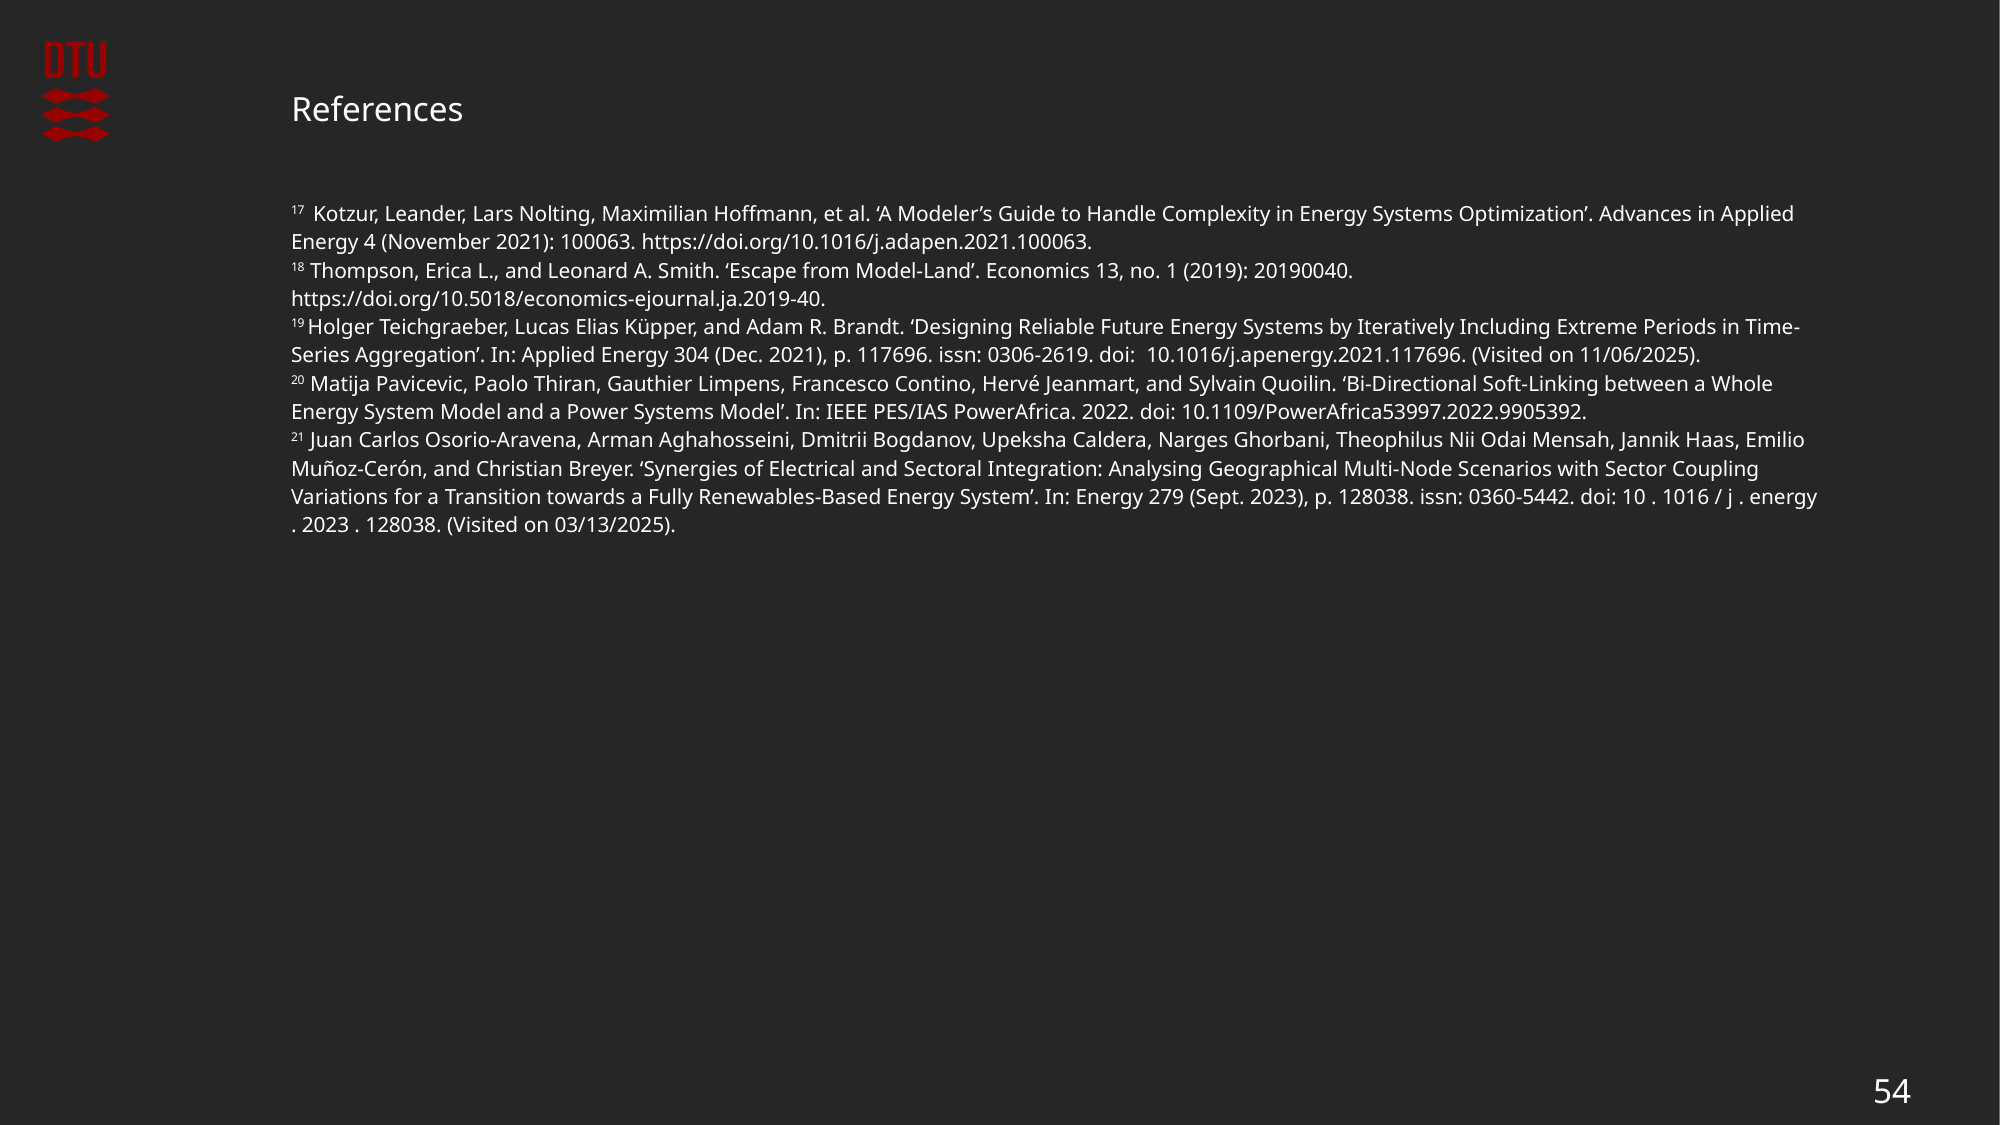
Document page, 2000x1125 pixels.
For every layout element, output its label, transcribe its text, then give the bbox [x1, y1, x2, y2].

subtitle 17 Kotzur, Leander, Lars Nolting, Maximilian Hoffmann, et al. ‘A Modeler’s Guide to Handle Complexity in Energy Systems Optimization’. Advances in Applied Energy 4 (November 2021): 100063. https://doi.org/10.1016/j.adapen.2021.100063. 18 Thompson, Erica L., and Leonard A. Smith. ‘Escape from Model-Land’. Economics 13, no. 1 (2019): 20190040. https://doi.org/10.5018/economics-ejournal.ja.2019-40. 19 Holger Teichgraeber, Lucas Elias Küpper, and Adam R. Brandt. ‘Designing Reliable Future Energy Systems by Iteratively Including Extreme Periods in Time-Series Aggregation’. In: Applied Energy 304 (Dec. 2021), p. 117696. issn: 0306-2619. doi: 10.1016/j.apenergy.2021.117696. (Visited on 11/06/2025). 20 Matija Pavicevic, Paolo Thiran, Gauthier Limpens, Francesco Contino, Hervé Jeanmart, and Sylvain Quoilin. ‘Bi-Directional Soft-Linking between a Whole Energy System Model and a Power Systems Model’. In: IEEE PES/IAS PowerAfrica. 2022. doi: 10.1109/PowerAfrica53997.2022.9905392. 21 Juan Carlos Osorio-Aravena, Arman Aghahosseini, Dmitrii Bogdanov, Upeksha Caldera, Narges Ghorbani, Theophilus Nii Odai Mensah, Jannik Haas, Emilio Muñoz-Cerón, and Christian Breyer. ‘Synergies of Electrical and Sectoral Integration: Analysing Geographical Multi-Node Scenarios with Sector Coupling Variations for a Transition towards a Fully Renewables-Based Energy System’. In: Energy 279 (Sept. 2023), p. 128038. issn: 0360-5442. doi: 10 . 1016 / j . energy . 2023 . 128038. (Visited on 03/13/2025). [291, 199, 1819, 1054]
title References [291, 70, 1819, 148]
text_box <number> [1858, 1063, 1979, 1115]
